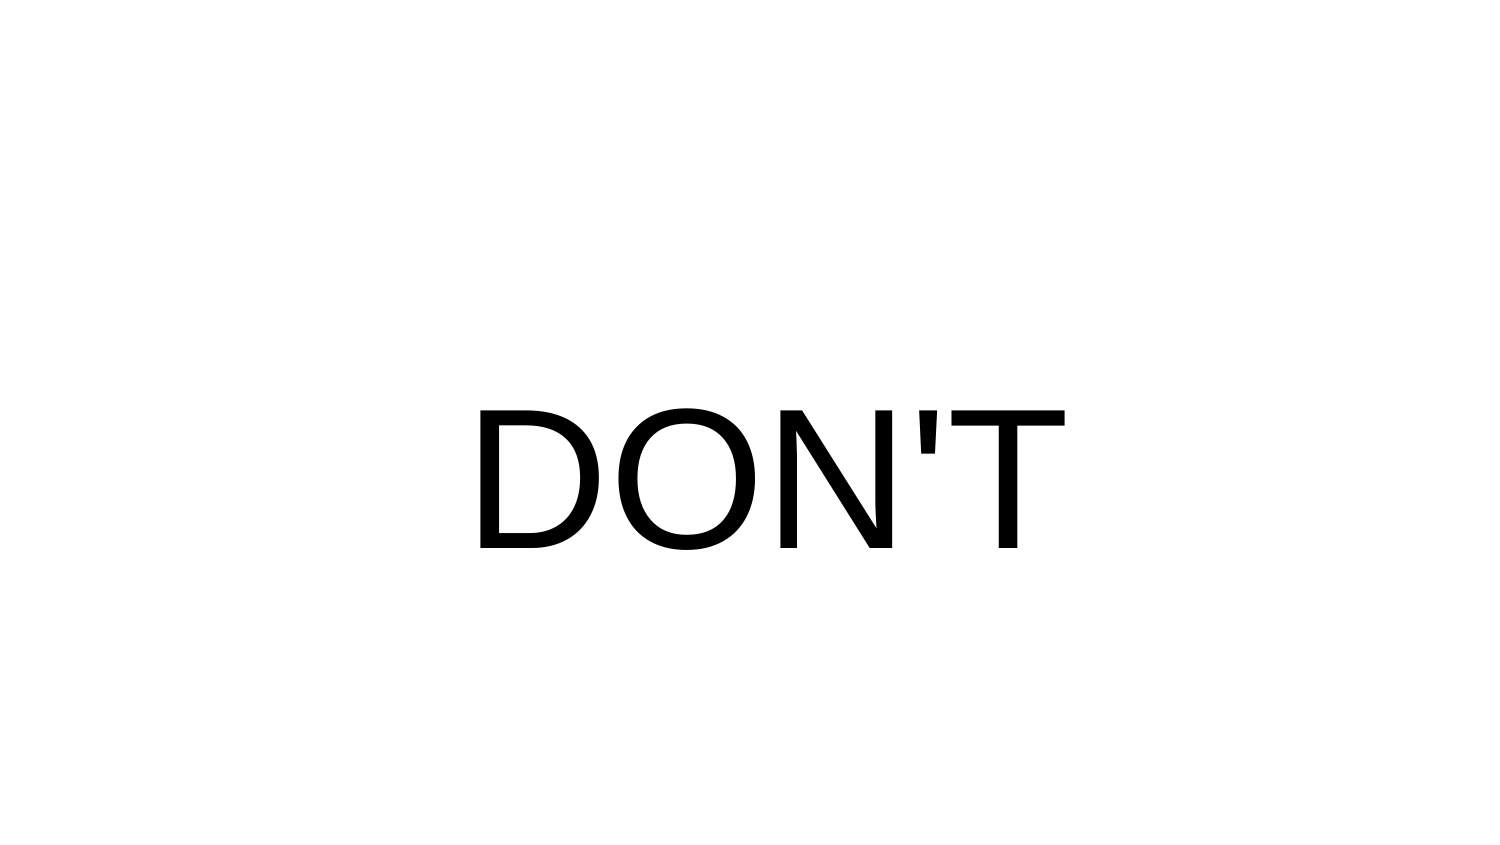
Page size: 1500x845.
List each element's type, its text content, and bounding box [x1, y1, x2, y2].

text_box DON'T [450, 360, 1085, 599]
